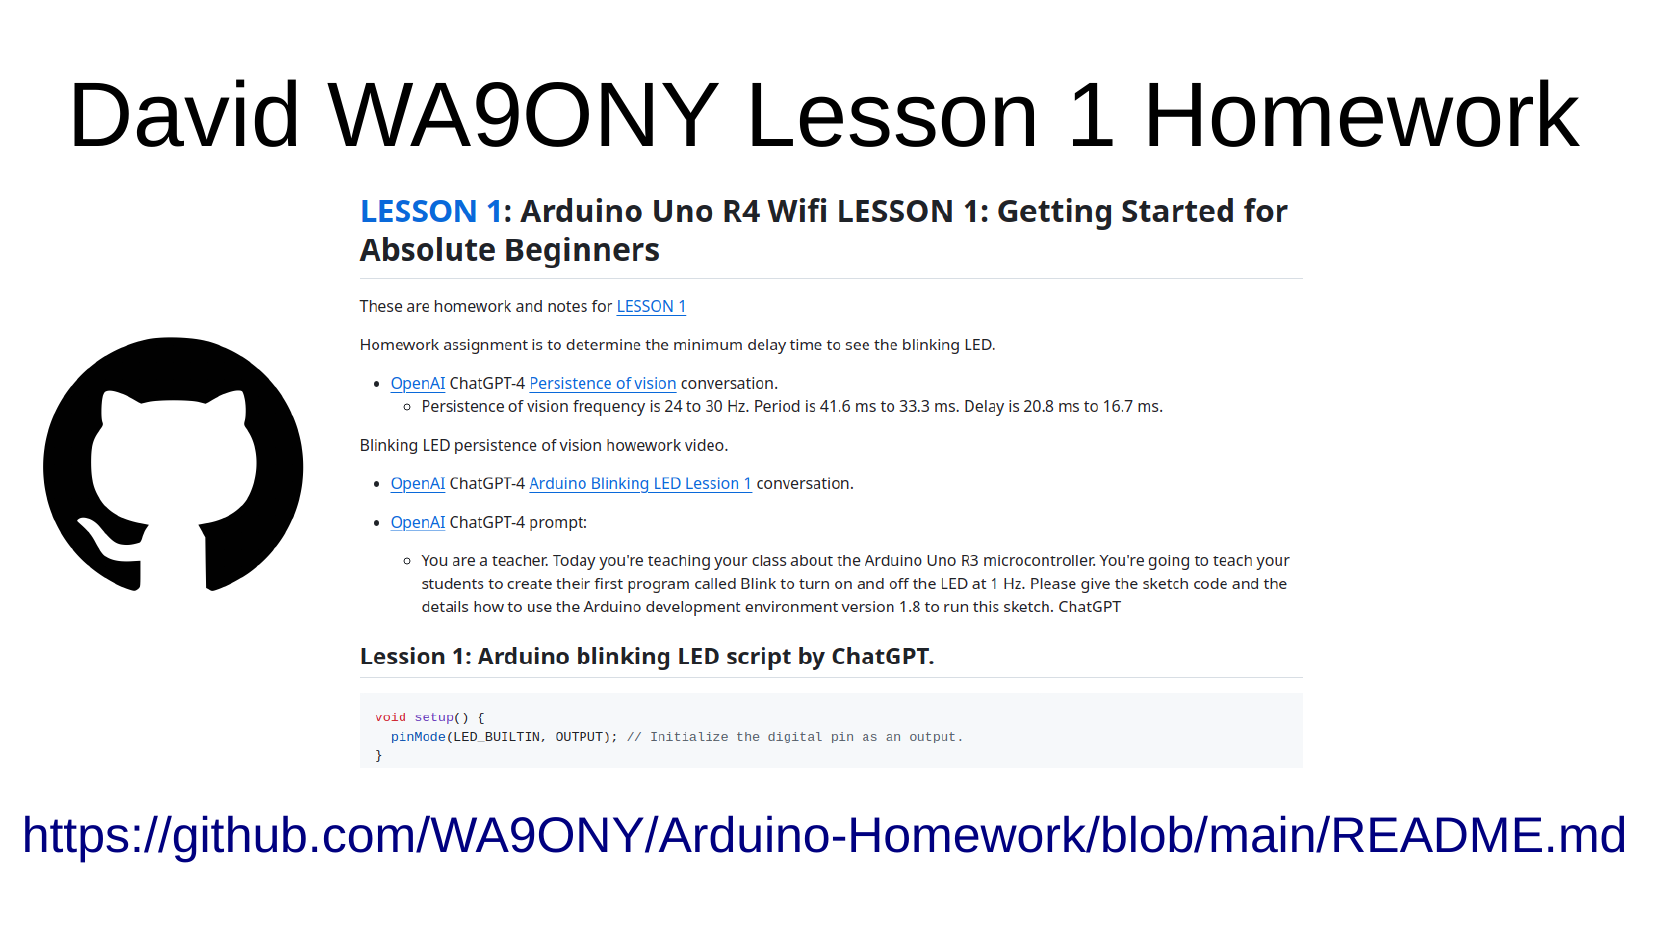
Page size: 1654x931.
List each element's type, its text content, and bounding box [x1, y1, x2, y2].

picture [37, 328, 309, 601]
title David WA9ONY Lesson 1 Homework [0, 12, 1651, 218]
picture [351, 187, 1303, 768]
subtitle https://github.com/WA9ONY/Arduino-Homework/blob/main/README.md [0, 769, 1651, 901]
